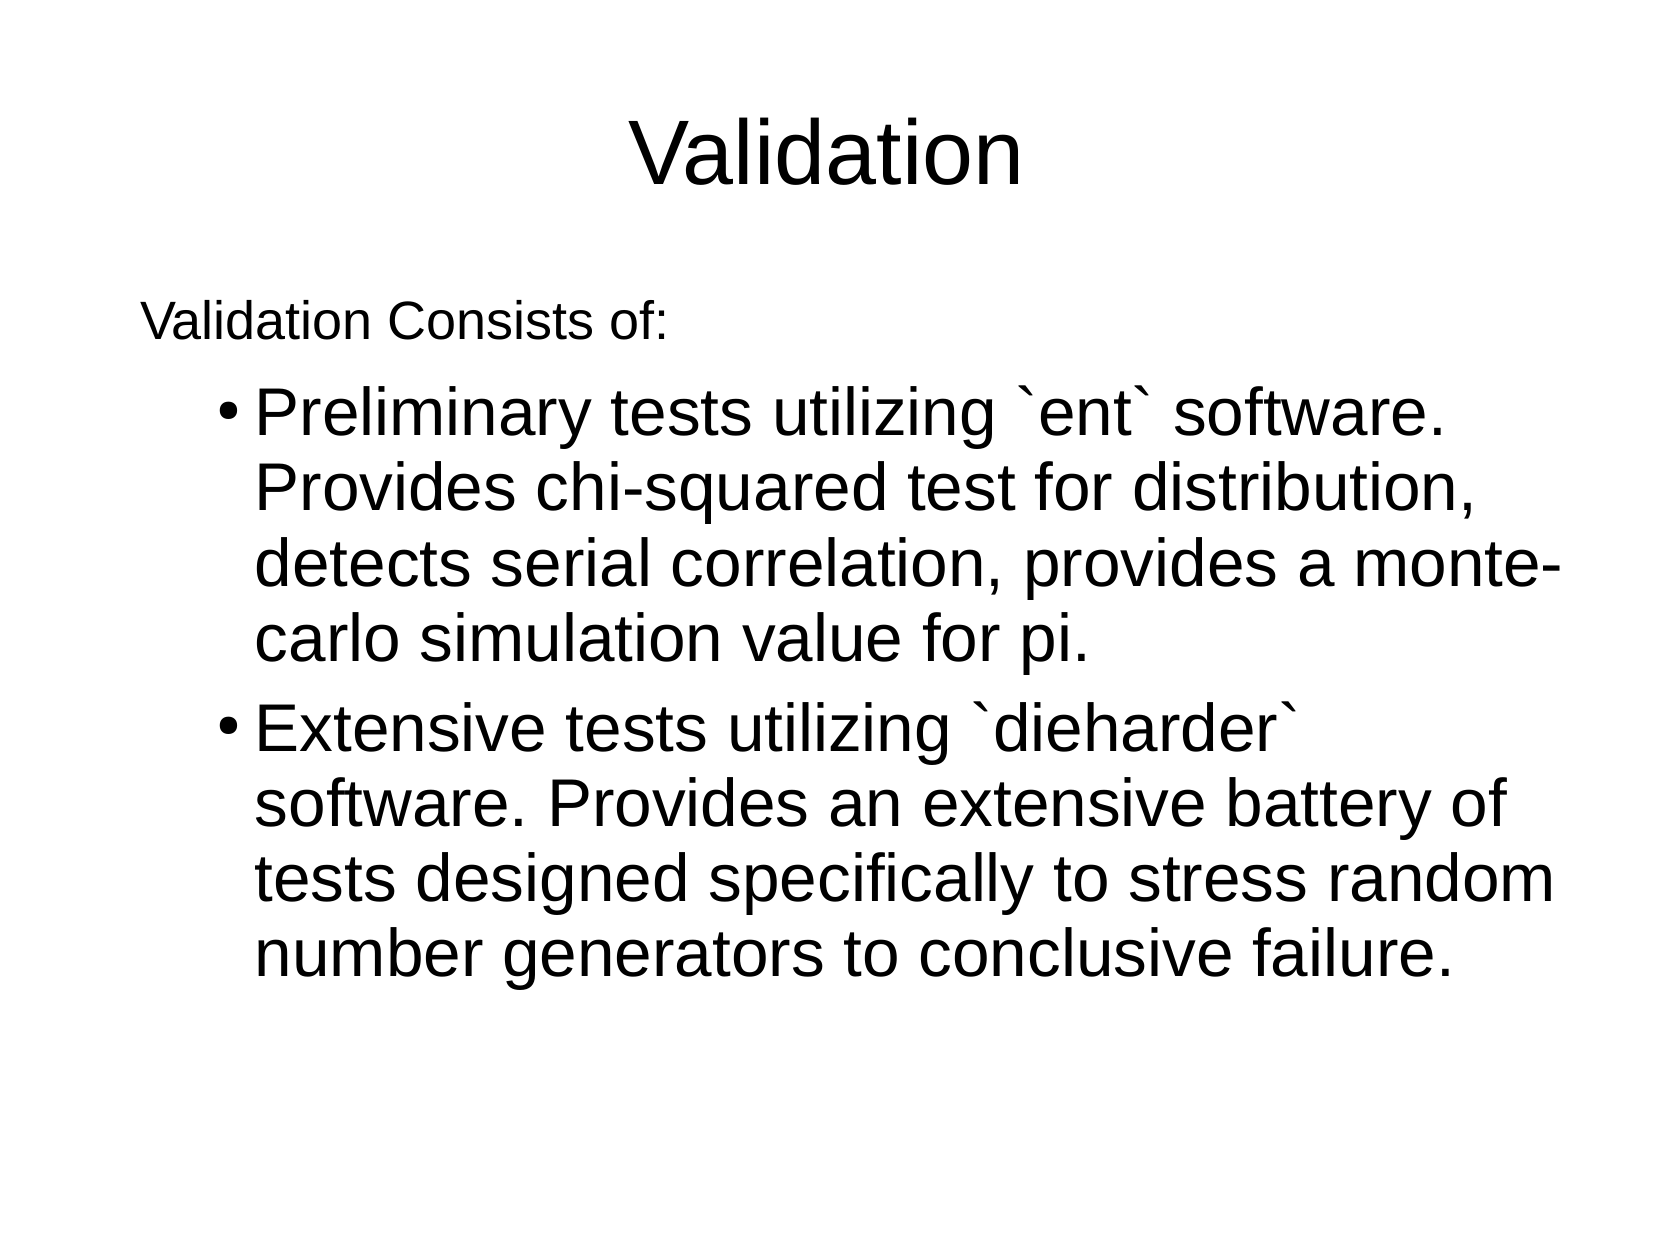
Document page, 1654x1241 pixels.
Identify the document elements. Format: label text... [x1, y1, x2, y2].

list Validation Consists of: Preliminary tests utilizing `ent` software. Provides chi-squared test for distribution, detects serial correlation, provides a monte-carlo simulation value for pi. Extensive tests utilizing `dieharder` software. Provides an extensive battery of tests designed specifically to stress random number generators to conclusive failure. [82, 290, 1571, 1010]
title Validation [82, 49, 1571, 257]
